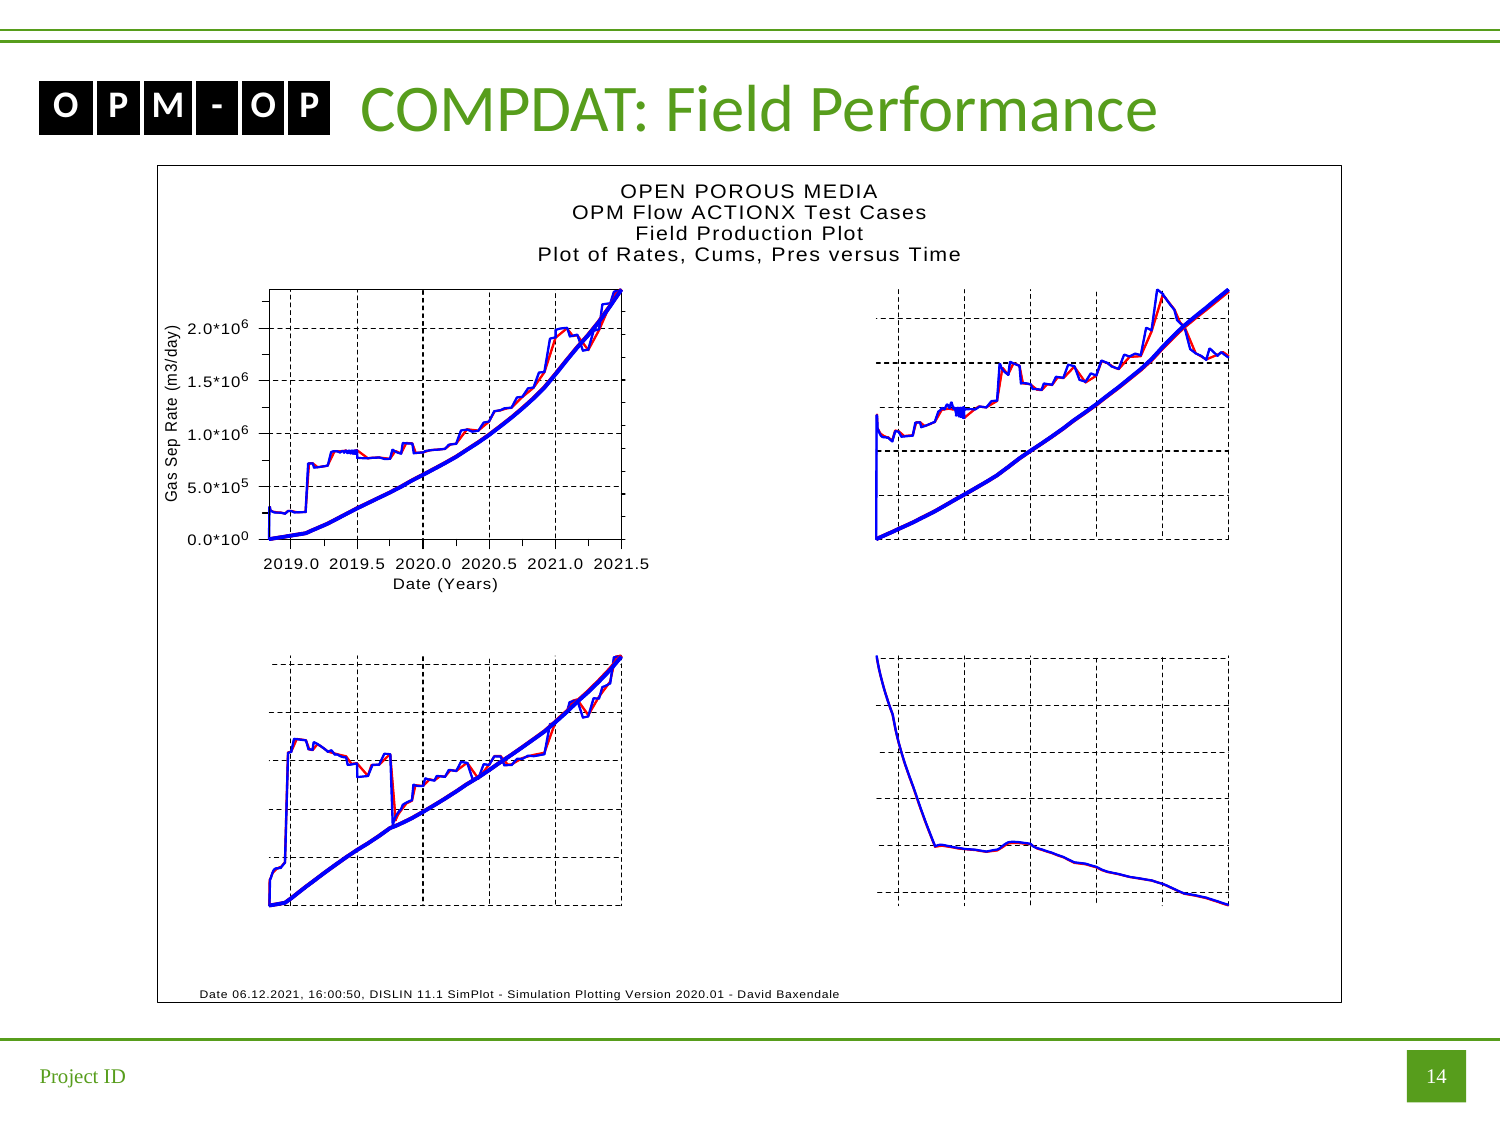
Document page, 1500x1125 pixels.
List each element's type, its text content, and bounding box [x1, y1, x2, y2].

title COMPDAT: Field Performance [360, 77, 1425, 153]
picture [157, 165, 1343, 1004]
